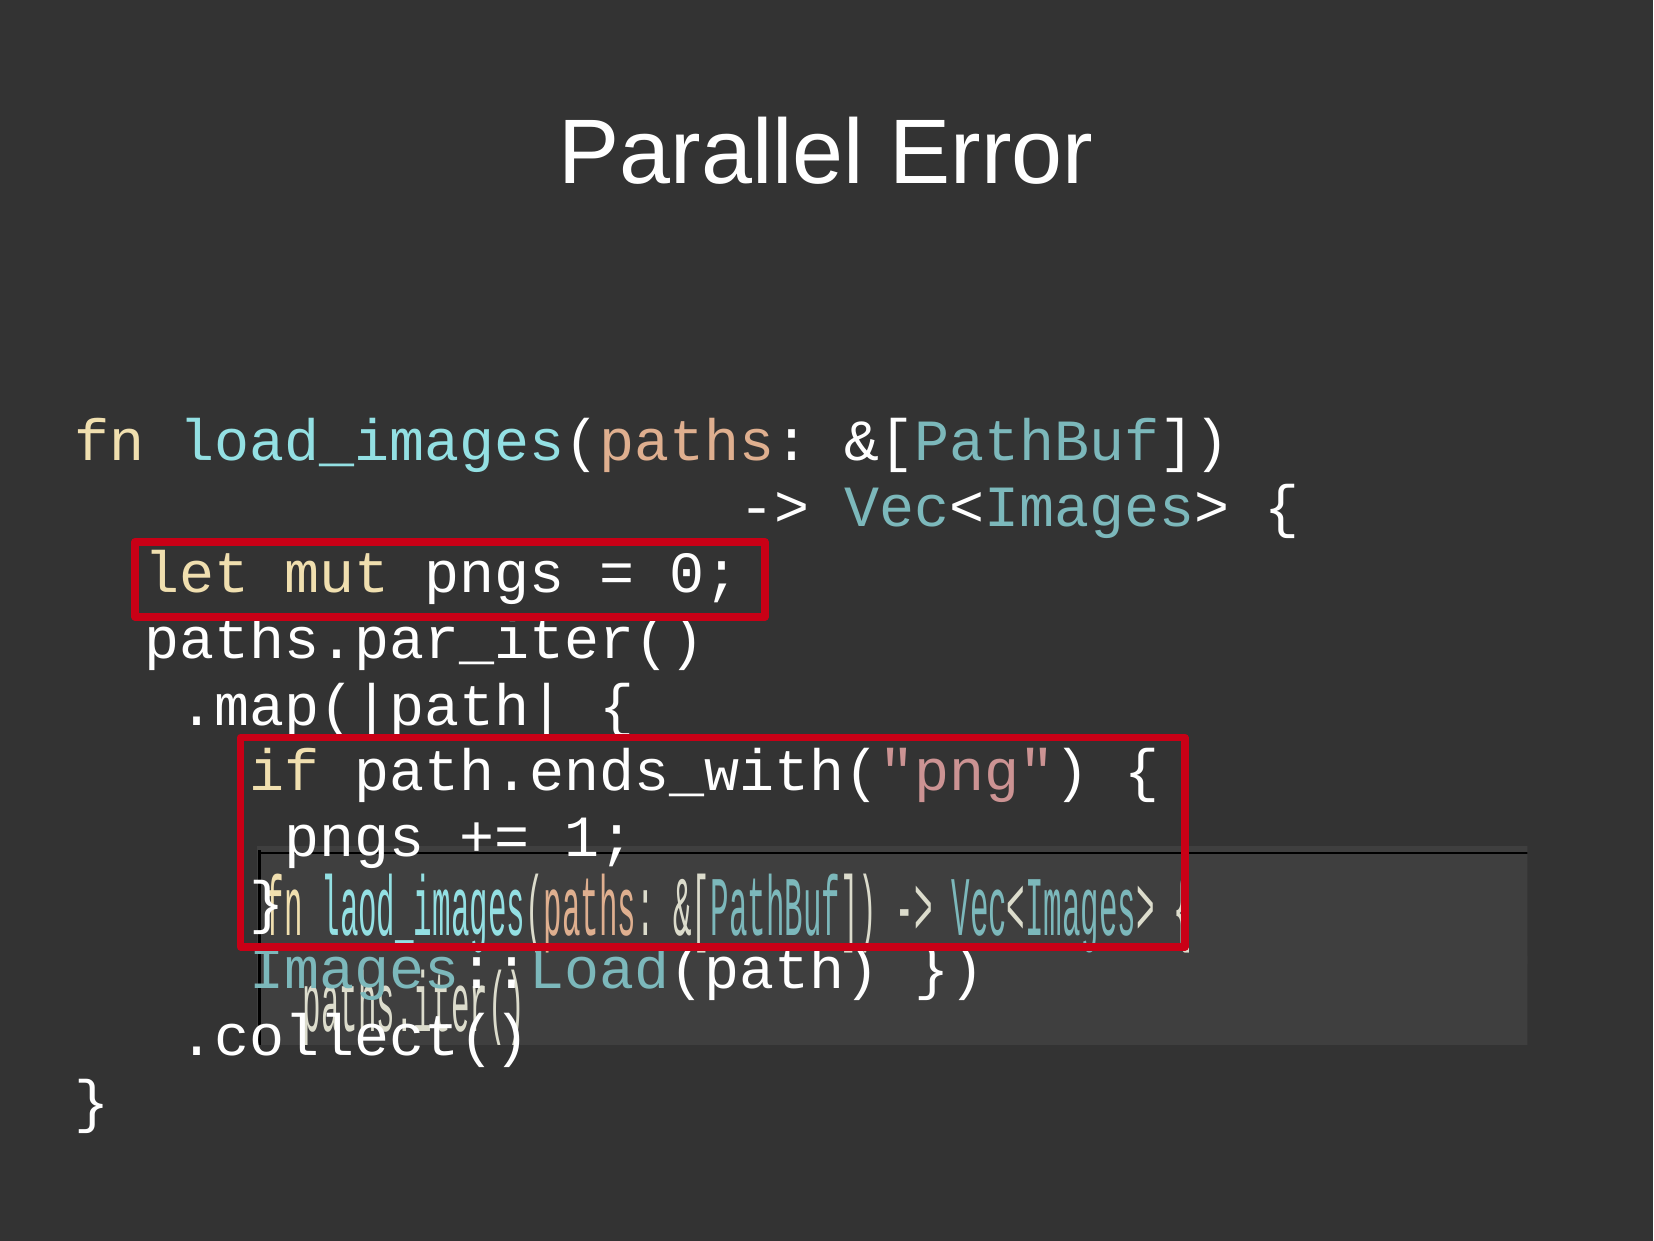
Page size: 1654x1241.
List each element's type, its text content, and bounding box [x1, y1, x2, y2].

text_box fn load_images(paths: &[PathBuf]) -> Vec<Images> { let mut pngs = 0; paths.par_iter() .map(|path| { if path.ends_with("png") { pngs += 1; } Images::Load(path) }) .collect() } [60, 272, 1576, 1147]
title Parallel Error [82, 49, 1571, 256]
